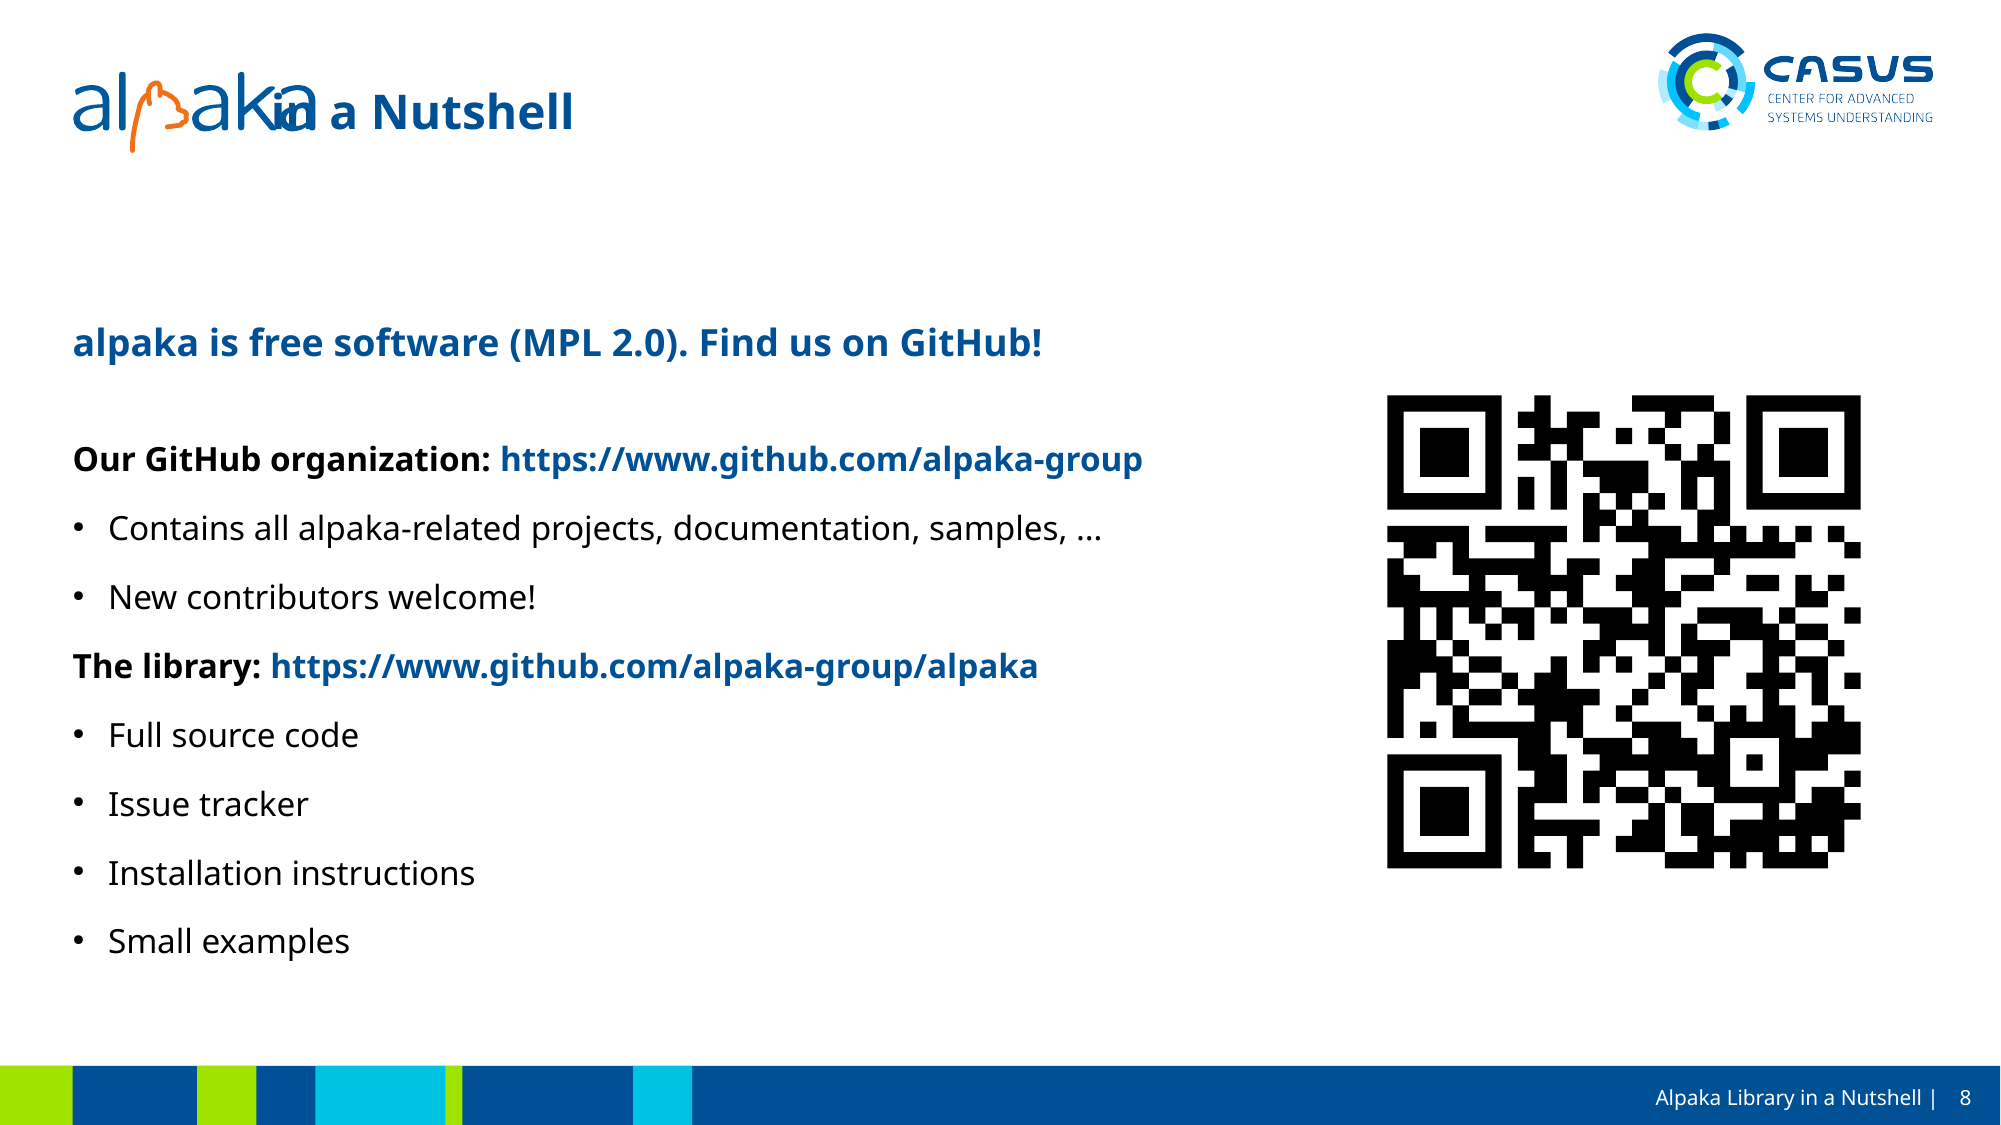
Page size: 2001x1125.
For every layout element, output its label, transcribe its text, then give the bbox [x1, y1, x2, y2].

picture [72, 70, 317, 154]
list alpaka is free software (MPL 2.0). Find us on GitHub! Our GitHub organization: https://www.github.com/alpaka-group Contains all alpaka-related projects, documentation, samples, … New contributors welcome! The library: https://www.github.com/alpaka-group/alpaka Full source code Issue tracker Installation instructions Small examples [72, 316, 1620, 979]
picture [1370, 377, 1878, 886]
picture [1658, 33, 1933, 131]
title in a Nutshell [317, 76, 709, 145]
